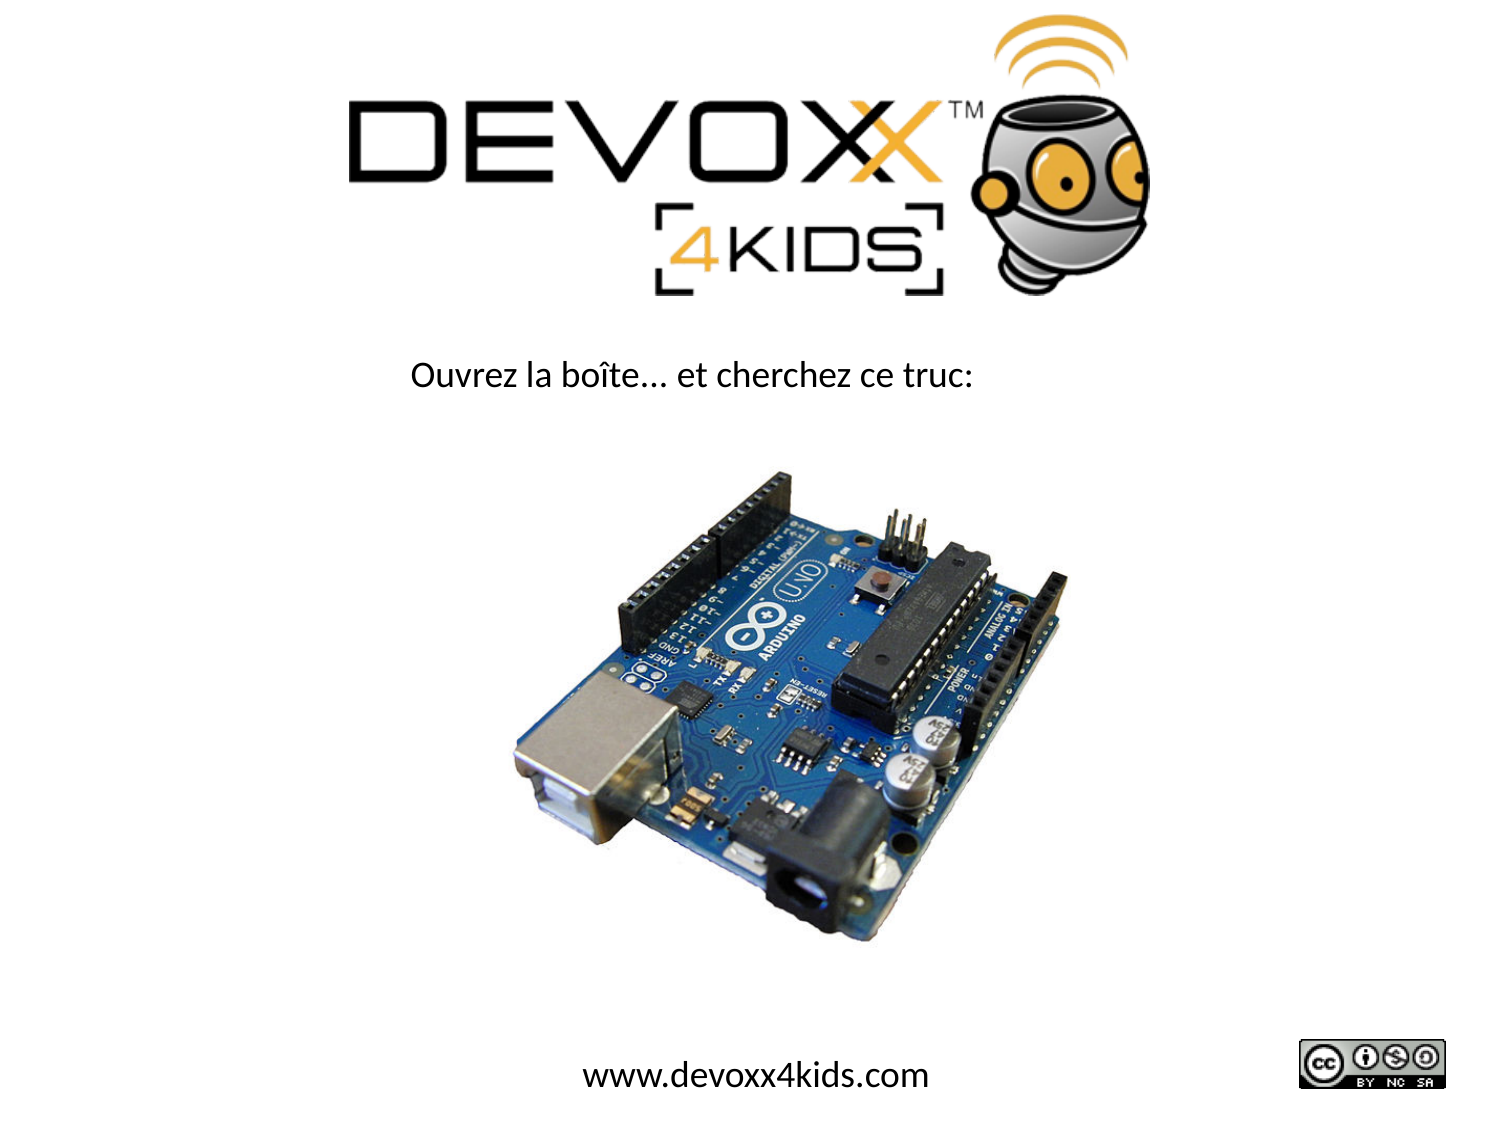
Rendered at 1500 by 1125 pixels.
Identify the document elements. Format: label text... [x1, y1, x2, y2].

picture [366, 408, 1205, 1031]
picture [349, 14, 1150, 296]
picture [1299, 1039, 1446, 1089]
title Ouvrez la boîte... et cherchez ce truc: [395, 342, 1312, 414]
